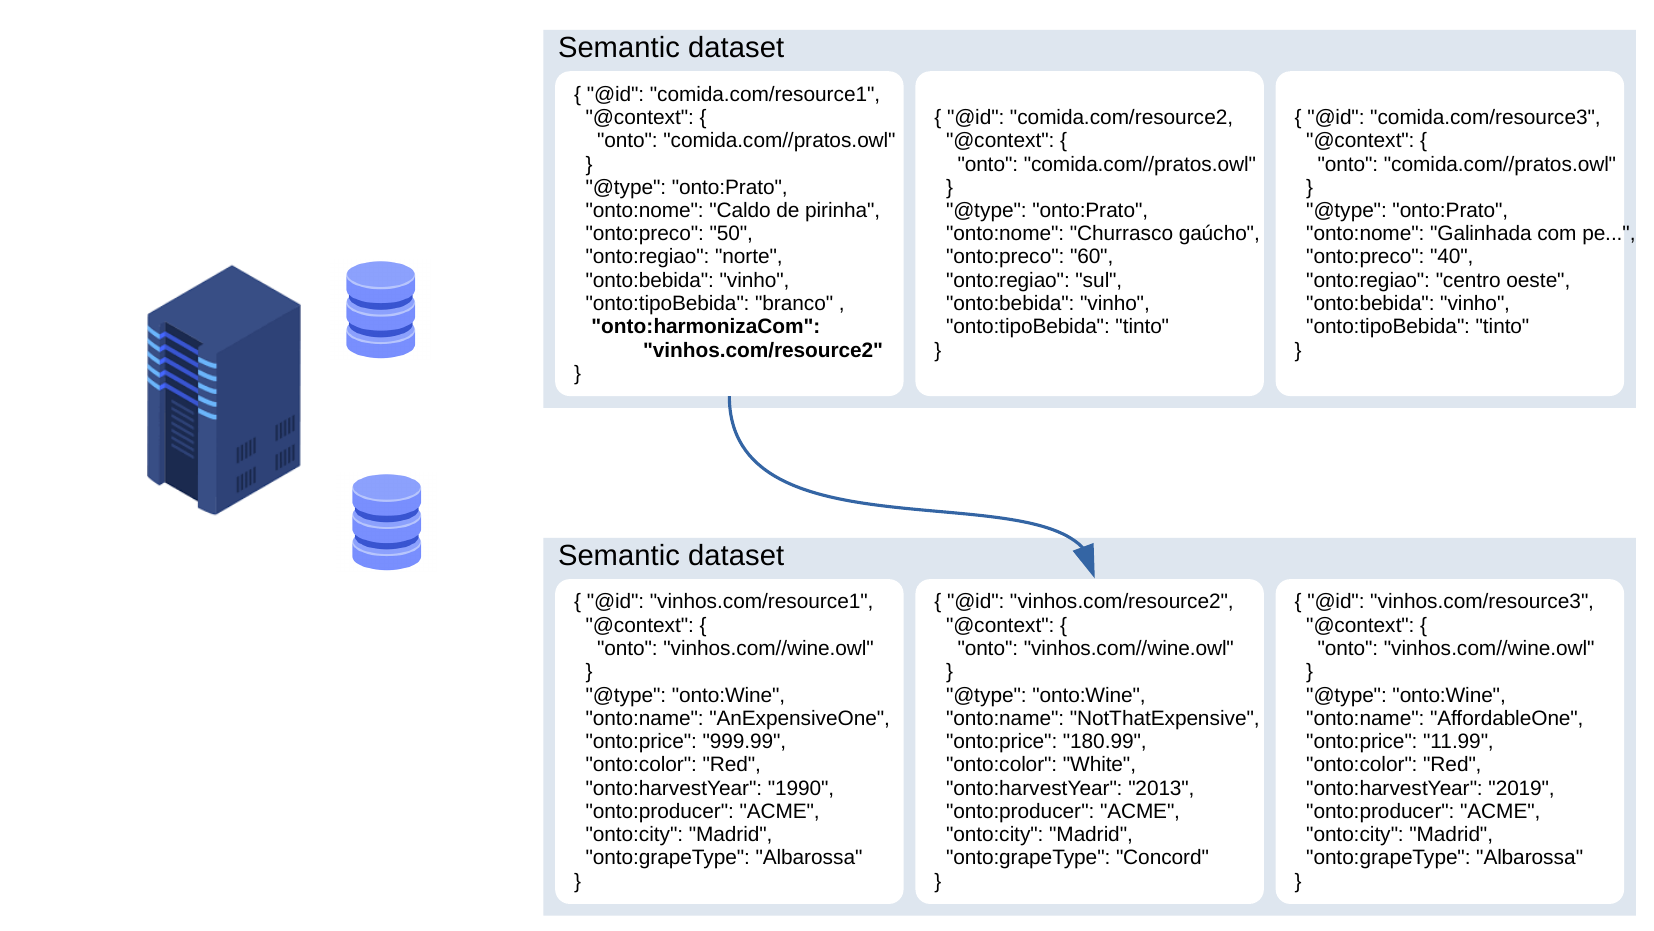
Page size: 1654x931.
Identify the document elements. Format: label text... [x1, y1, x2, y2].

text_box { "@id": "comida.com/resource2, "@context": { "onto": "comida.com//pratos.owl" } "@type": "onto:Prato", "onto:nome": "Churrasco gaúcho", "onto:preco": "60", "onto:regiao": "sul", "onto:bebida": "vinho", "onto:tipoBebida": "tinto" } [915, 71, 1264, 397]
text_box { "@id": "vinhos.com/resource3", "@context": { "onto": "vinhos.com//wine.owl" } "@type": "onto:Wine", "onto:name": "AffordableOne", "onto:price": "11.99", "onto:color": "Red", "onto:harvestYear": "2019", "onto:producer": "ACME", "onto:city": "Madrid", "onto:grapeType": "Albarossa" } [1275, 579, 1625, 904]
text_box [543, 72, 728, 408]
picture [94, 259, 437, 572]
text_box { "@id": "vinhos.com/resource1", "@context": { "onto": "vinhos.com//wine.owl" } "@type": "onto:Wine", "onto:name": "AnExpensiveOne", "onto:price": "999.99", "onto:color": "Red", "onto:harvestYear": "1990", "onto:producer": "ACME", "onto:city": "Madrid", "onto:grapeType": "Albarossa" } [555, 579, 904, 904]
text_box [731, 29, 1636, 408]
text_box { "@id": "comida.com/resource1", "@context": { "onto": "comida.com//pratos.owl" } "@type": "onto:Prato", "onto:nome": "Caldo de pirinha", "onto:preco": "50", "onto:regiao": "norte", "onto:bebida": "vinho", "onto:tipoBebida": "branco" , "onto:harmonizaCom": "vinhos.com/resource2" } [555, 71, 904, 397]
text_box Semantic dataset [543, 23, 821, 72]
text_box [543, 537, 1636, 916]
text_box { "@id": "vinhos.com/resource2", "@context": { "onto": "vinhos.com//wine.owl" } "@type": "onto:Wine", "onto:name": "NotThatExpensive", "onto:price": "180.99", "onto:color": "White", "onto:harvestYear": "2013", "onto:producer": "ACME", "onto:city": "Madrid", "onto:grapeType": "Concord" } [915, 579, 1264, 904]
text_box Semantic dataset [543, 531, 821, 580]
text_box { "@id": "comida.com/resource3", "@context": { "onto": "comida.com//pratos.owl" } "@type": "onto:Prato", "onto:nome": "Galinhada com pe...", "onto:preco": "40", "onto:regiao": "centro oeste", "onto:bebida": "vinho", "onto:tipoBebida": "tinto" } [1275, 71, 1625, 397]
